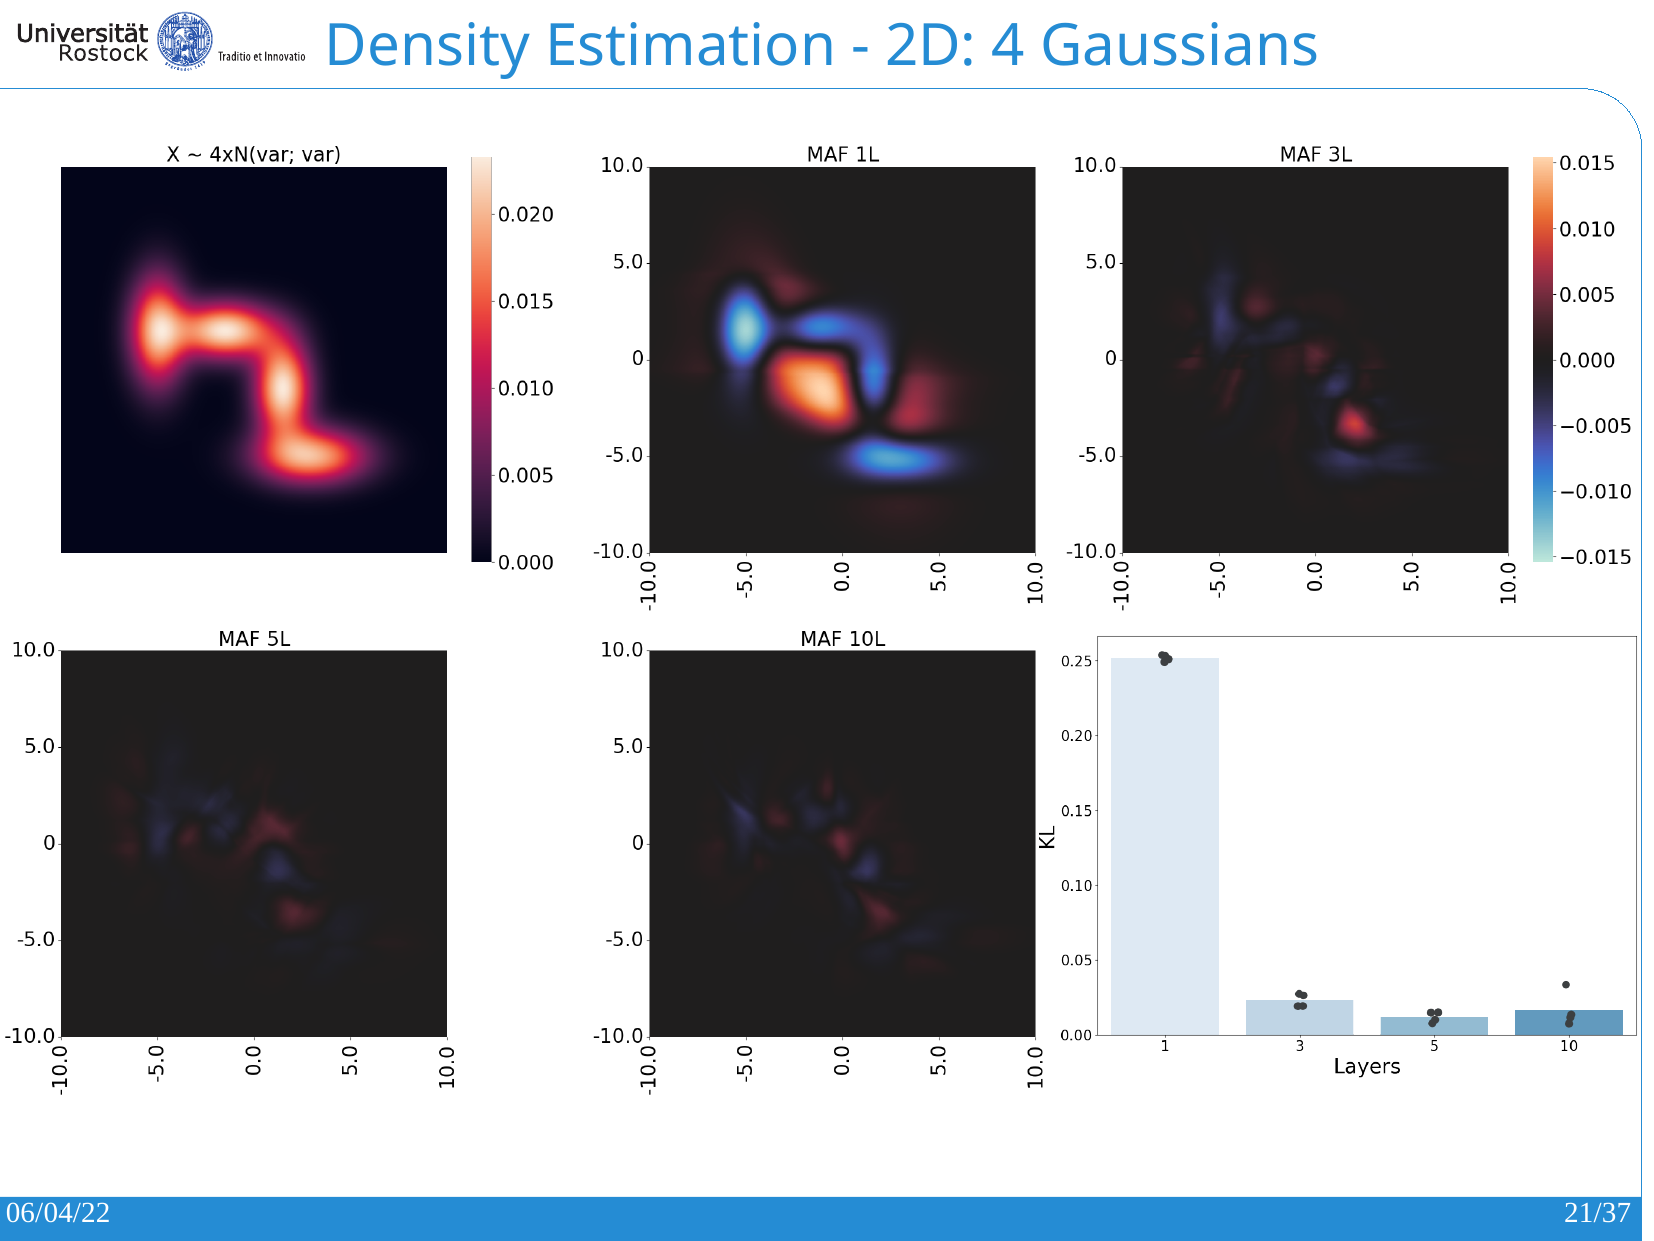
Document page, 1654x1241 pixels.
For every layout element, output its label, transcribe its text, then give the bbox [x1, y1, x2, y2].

picture [0, 49, 1654, 1241]
title Density Estimation - 2D: 4 Gaussians [324, 8, 1571, 49]
